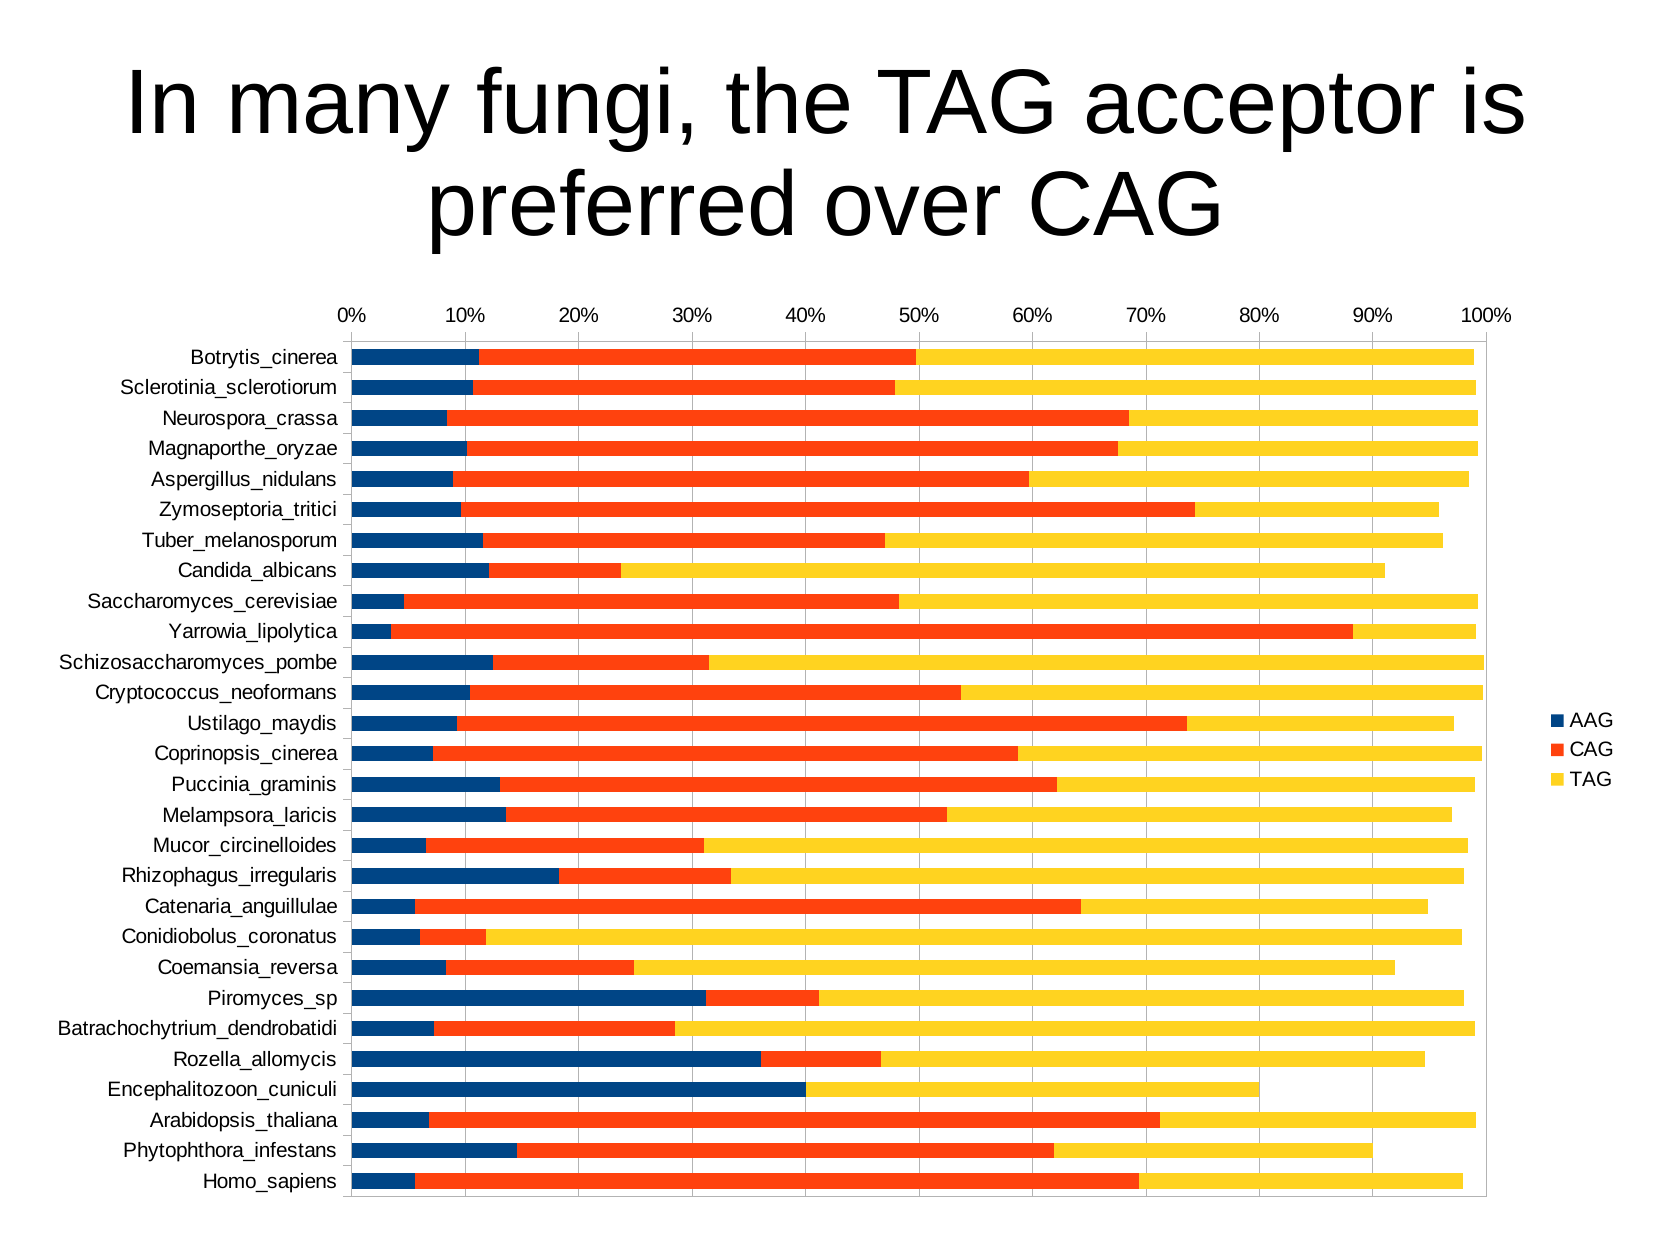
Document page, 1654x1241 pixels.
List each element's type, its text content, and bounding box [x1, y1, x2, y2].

chart [25, 285, 1633, 1216]
title In many fungi, the TAG acceptor is preferred over CAG [82, 49, 1571, 257]
